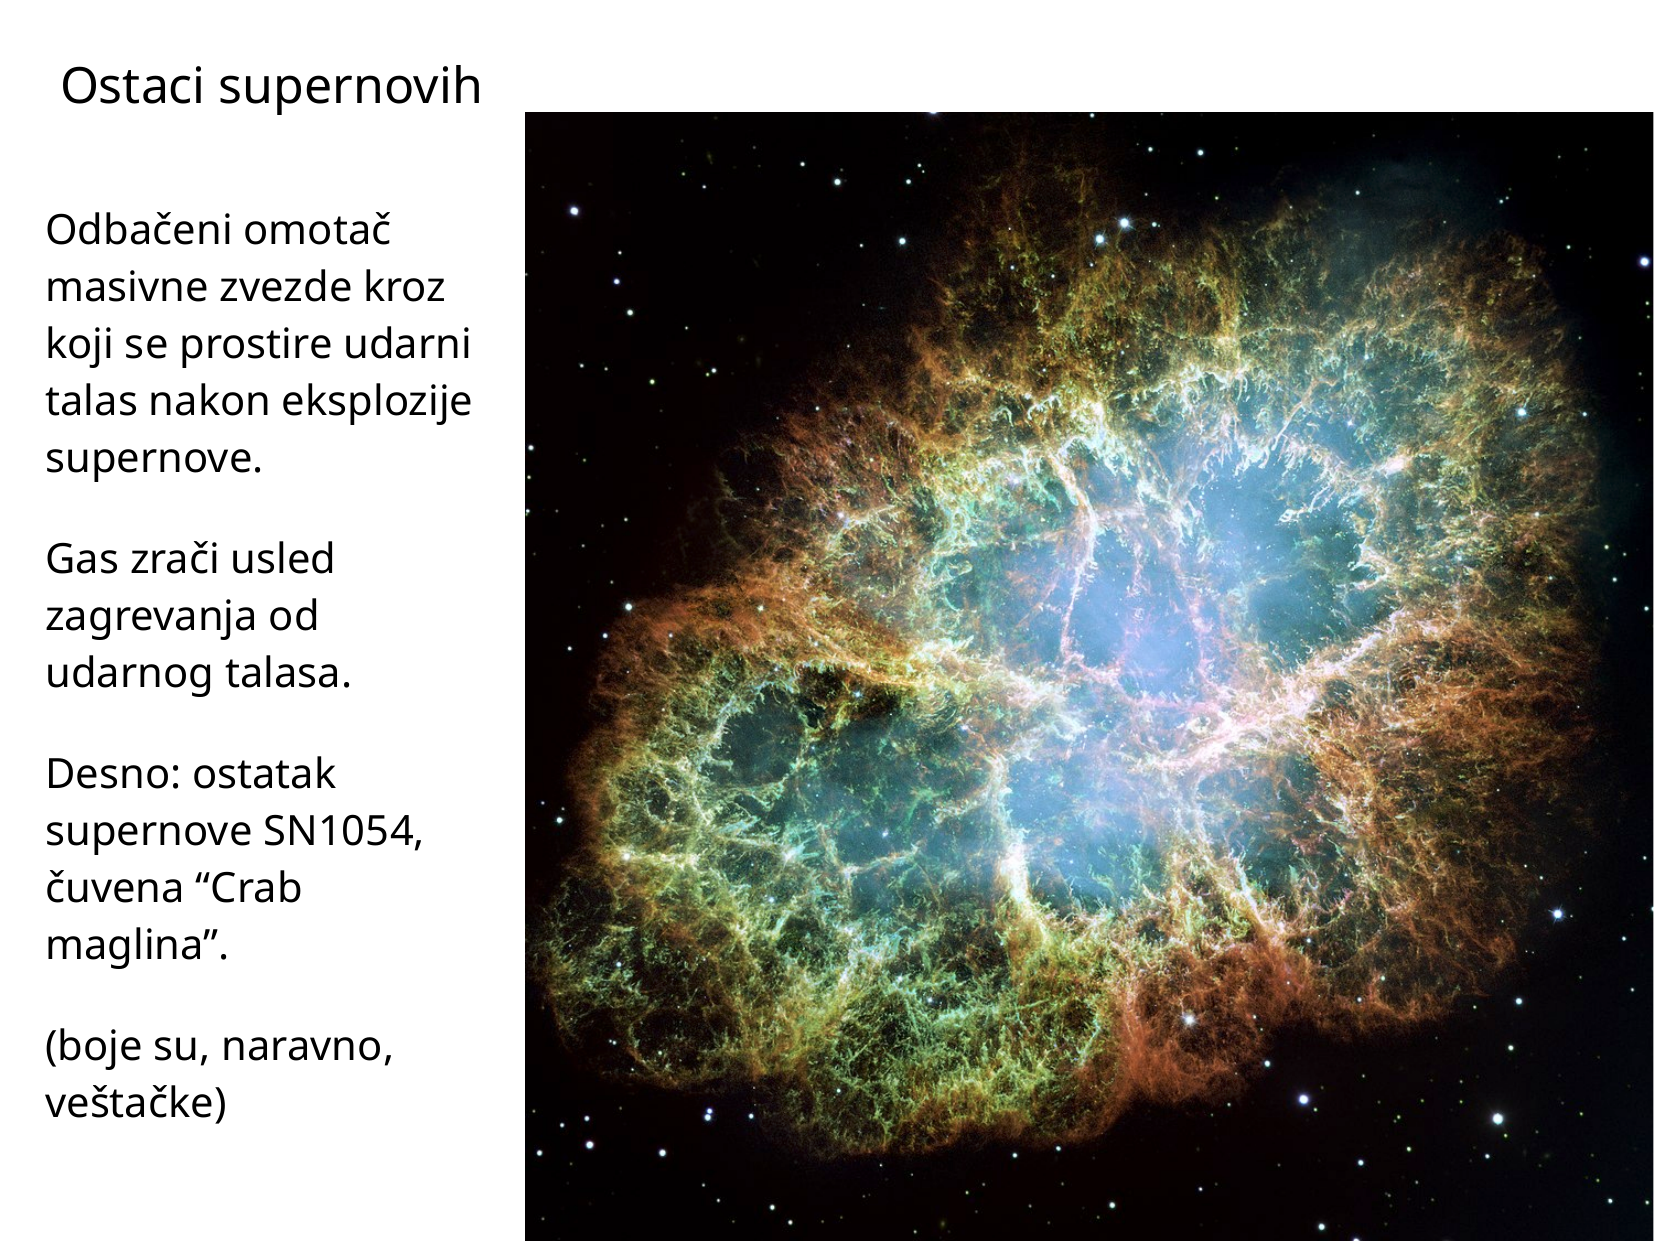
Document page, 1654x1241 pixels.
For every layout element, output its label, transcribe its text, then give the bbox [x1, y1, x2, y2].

list Odbačeni omotač masivne zvezde kroz koji se prostire udarni talas nakon eksplozije supernove. Gas zrači usled zagrevanja od udarnog talasa. Desno: ostatak supernove SN1054, čuvena “Crab maglina”. (boje su, naravno, veštačke) [45, 199, 488, 1173]
picture [525, 112, 1654, 1241]
title Ostaci supernovih [59, 17, 1648, 150]
